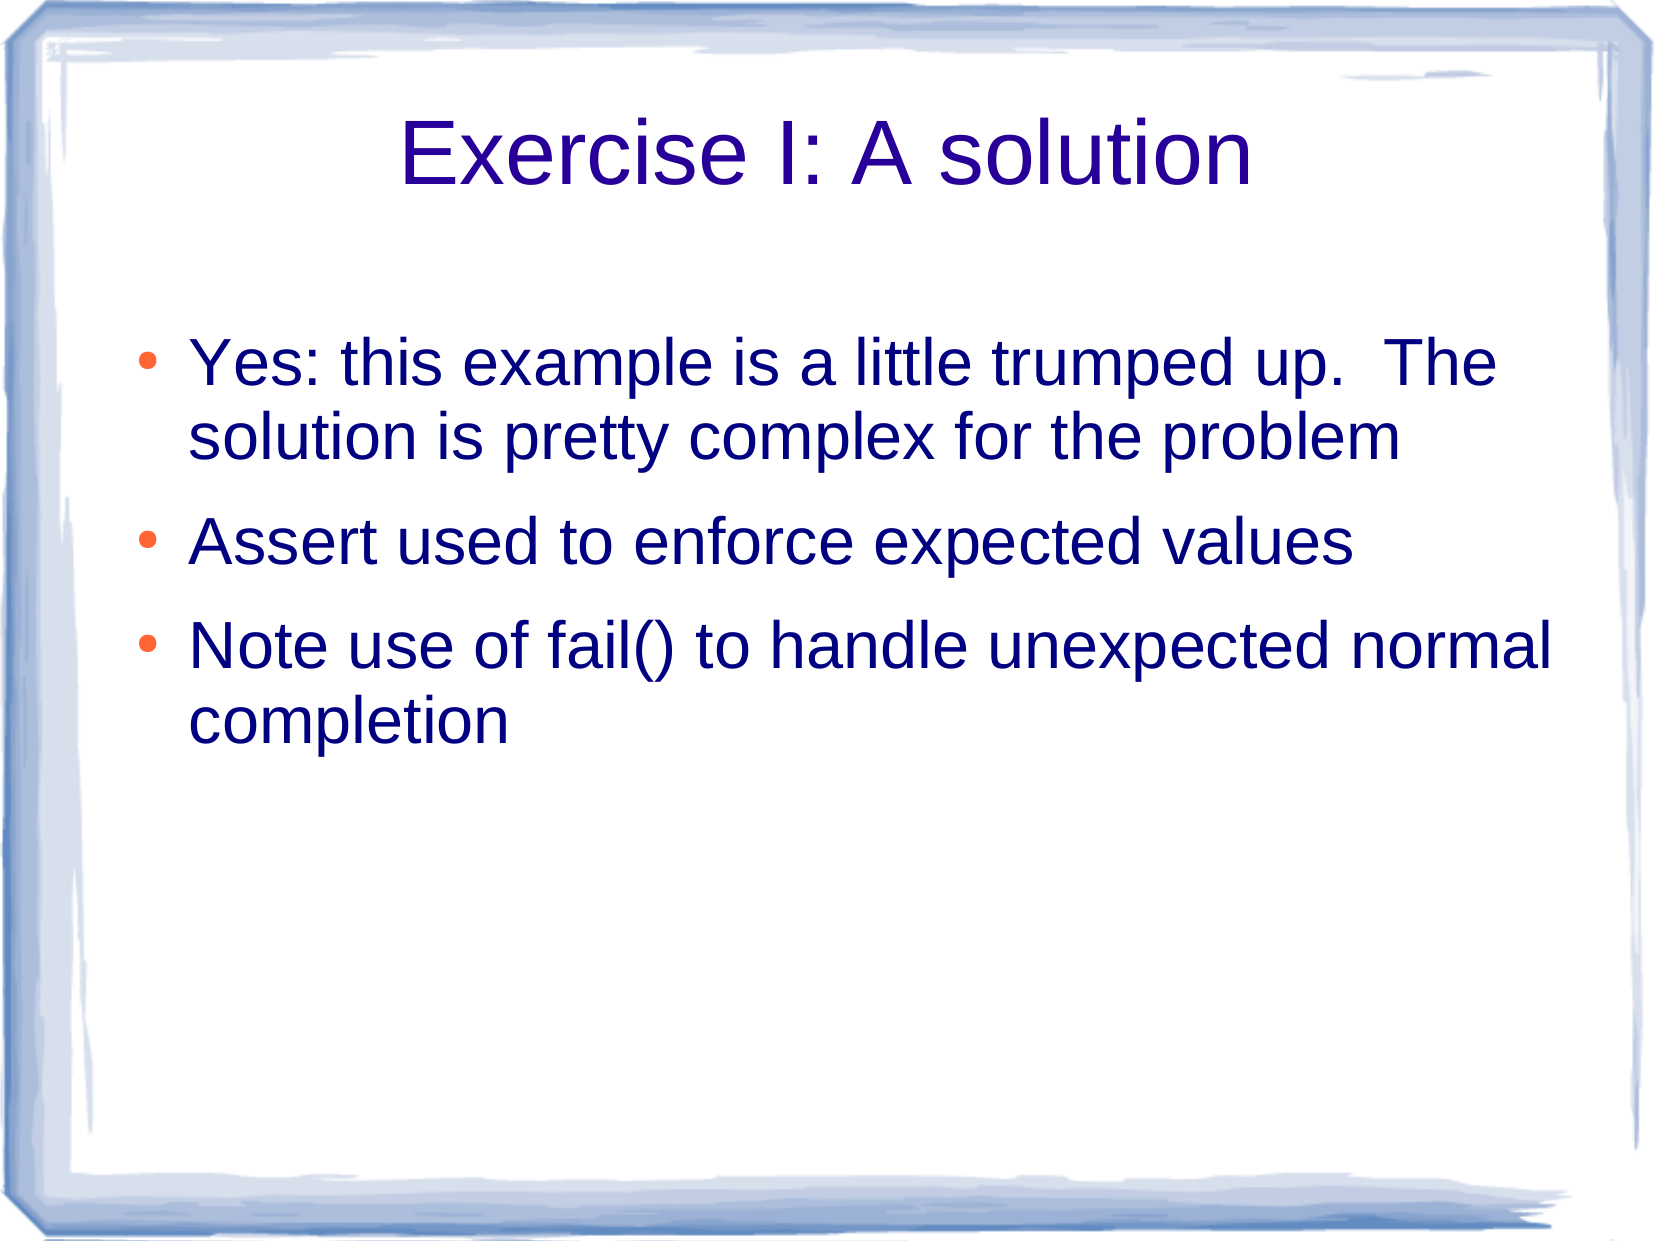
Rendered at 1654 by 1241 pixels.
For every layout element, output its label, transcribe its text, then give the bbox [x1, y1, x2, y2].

list Yes: this example is a little trumped up. The solution is pretty complex for the problem Assert used to enforce expected values Note use of fail() to handle unexpected normal completion [118, 324, 1571, 1129]
picture [0, 0, 1654, 1241]
title Exercise I: A solution [82, 56, 1571, 250]
